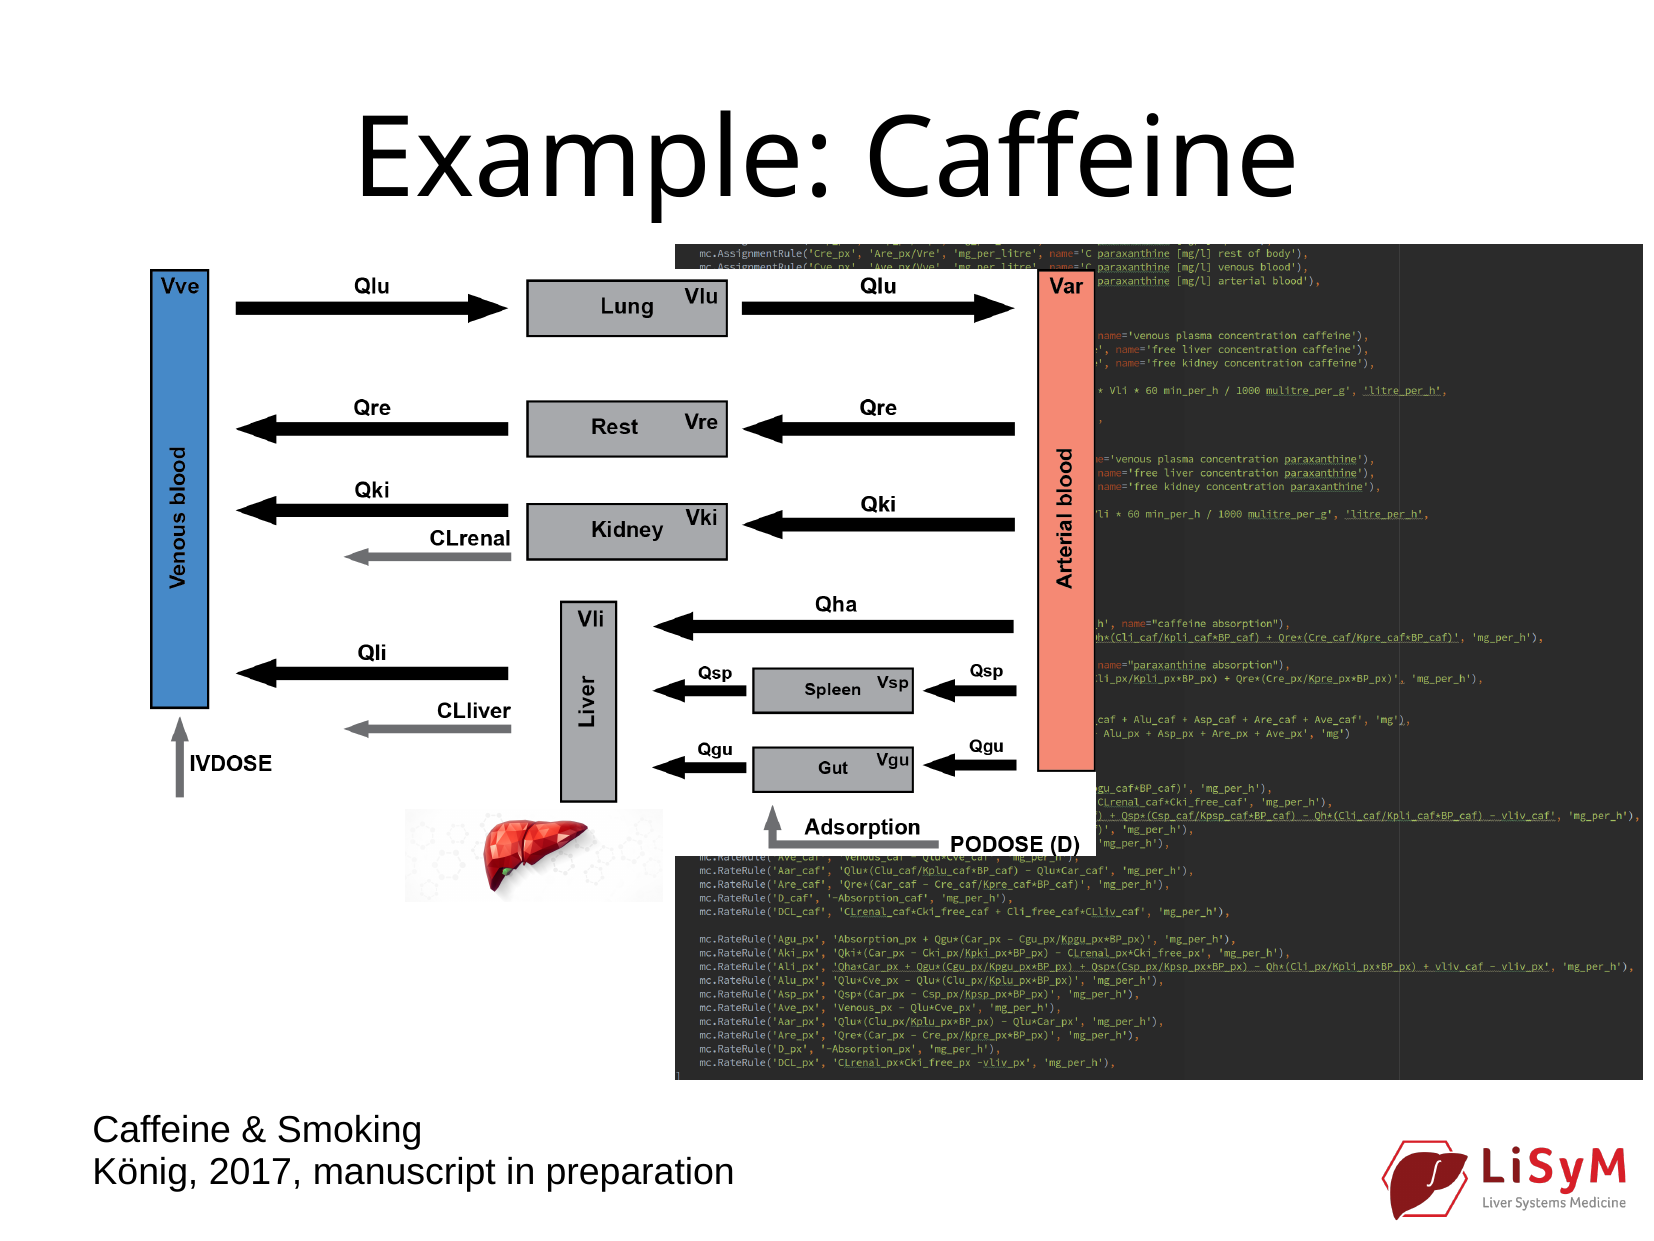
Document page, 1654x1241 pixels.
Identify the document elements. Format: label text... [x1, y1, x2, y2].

picture [1380, 1139, 1627, 1222]
picture [150, 244, 1643, 1081]
title Example: Caffeine [82, 49, 1571, 257]
text_box Caffeine & Smoking König, 2017, manuscript in preparation [77, 1101, 750, 1200]
